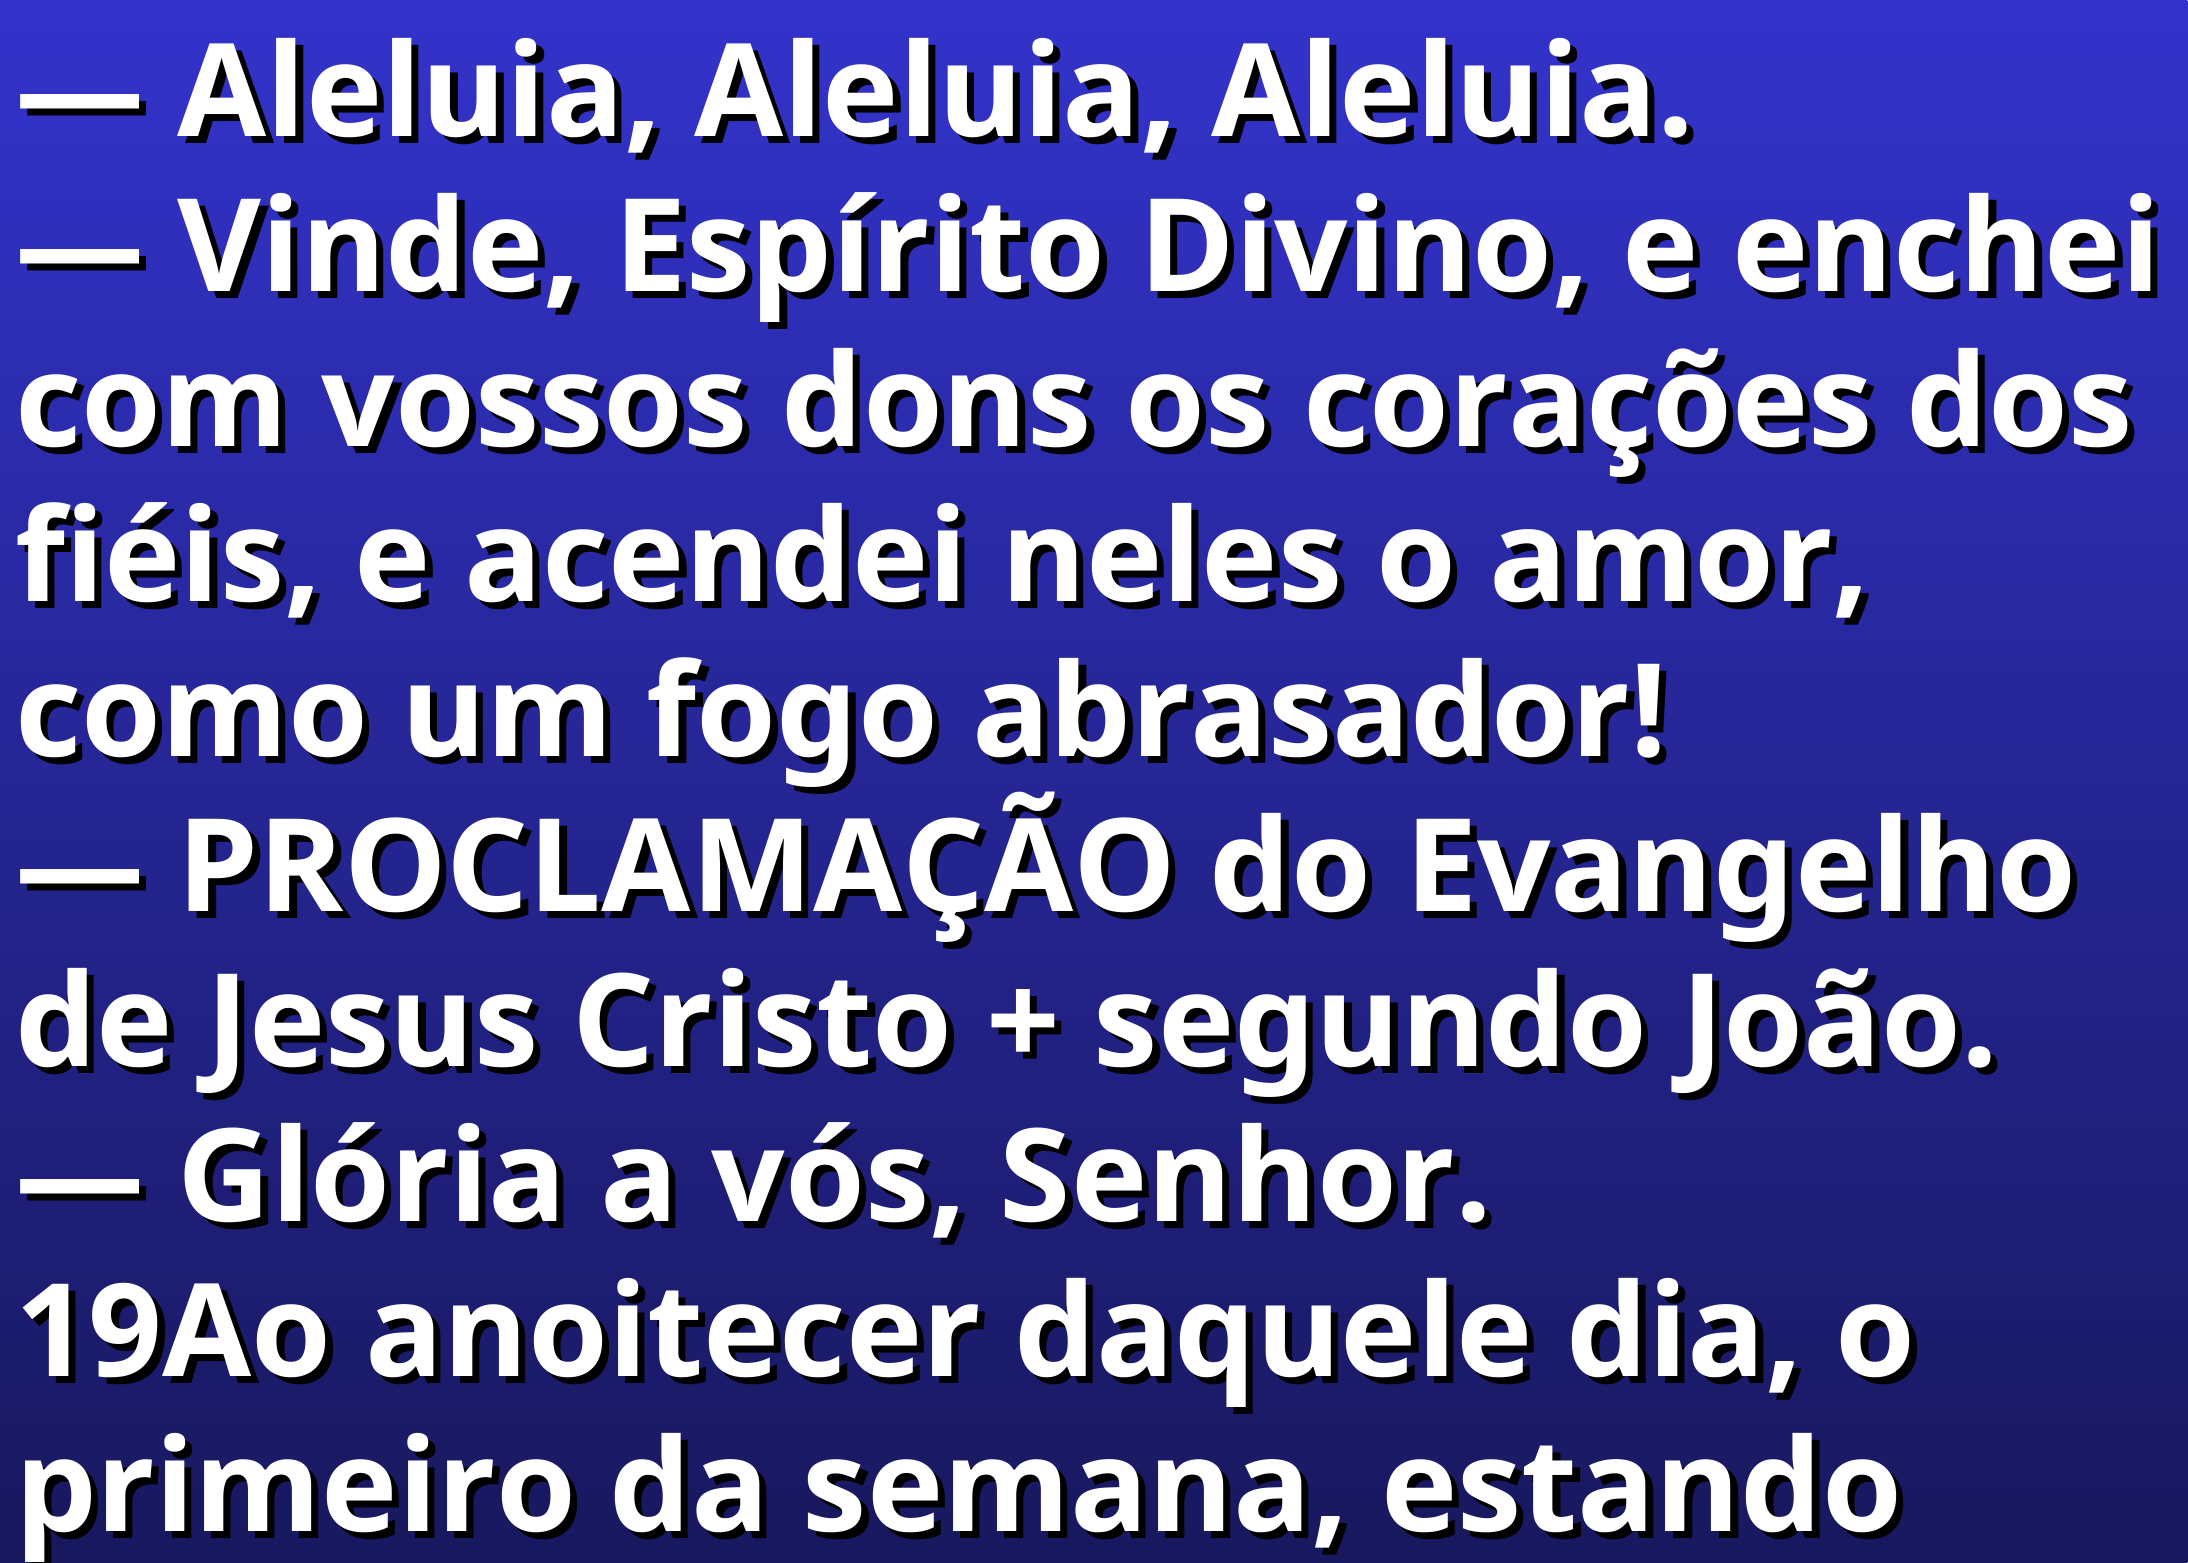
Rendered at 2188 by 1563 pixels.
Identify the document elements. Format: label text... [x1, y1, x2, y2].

text_box — Aleluia, Aleluia, Aleluia. — Vinde, Espírito Divino, e enchei com vossos dons os corações dos fiéis, e acendei neles o amor, como um fogo abrasador! — PROCLAMAÇÃO do Evangelho de Jesus Cristo + segundo João. — Glória a vós, Senhor. 19Ao anoitecer daquele dia, o primeiro da semana, estando fechadas, por medo dos judeus, as portas do lugar onde os discípulos se encontravam, Jesus entrou e, pondo-se no meio deles, disse: “A paz esteja convosco”. 20Depois dessas palavras, mostrou-lhes as mãos e o lado. Então os discípulos se alegraram por verem o Senhor. 21Novamente, Jesus disse: “A paz esteja convosco. Como o Pai me enviou, também eu vos envio”. 22E, depois de ter dito isso, soprou sobre eles e disse: “Recebei o Espírito Santo. 23A quem perdoardes os pecados, eles lhes serão perdoados; a quem não os perdoardes, eles lhes serão retidos”. [0, 0, 2188, 1563]
